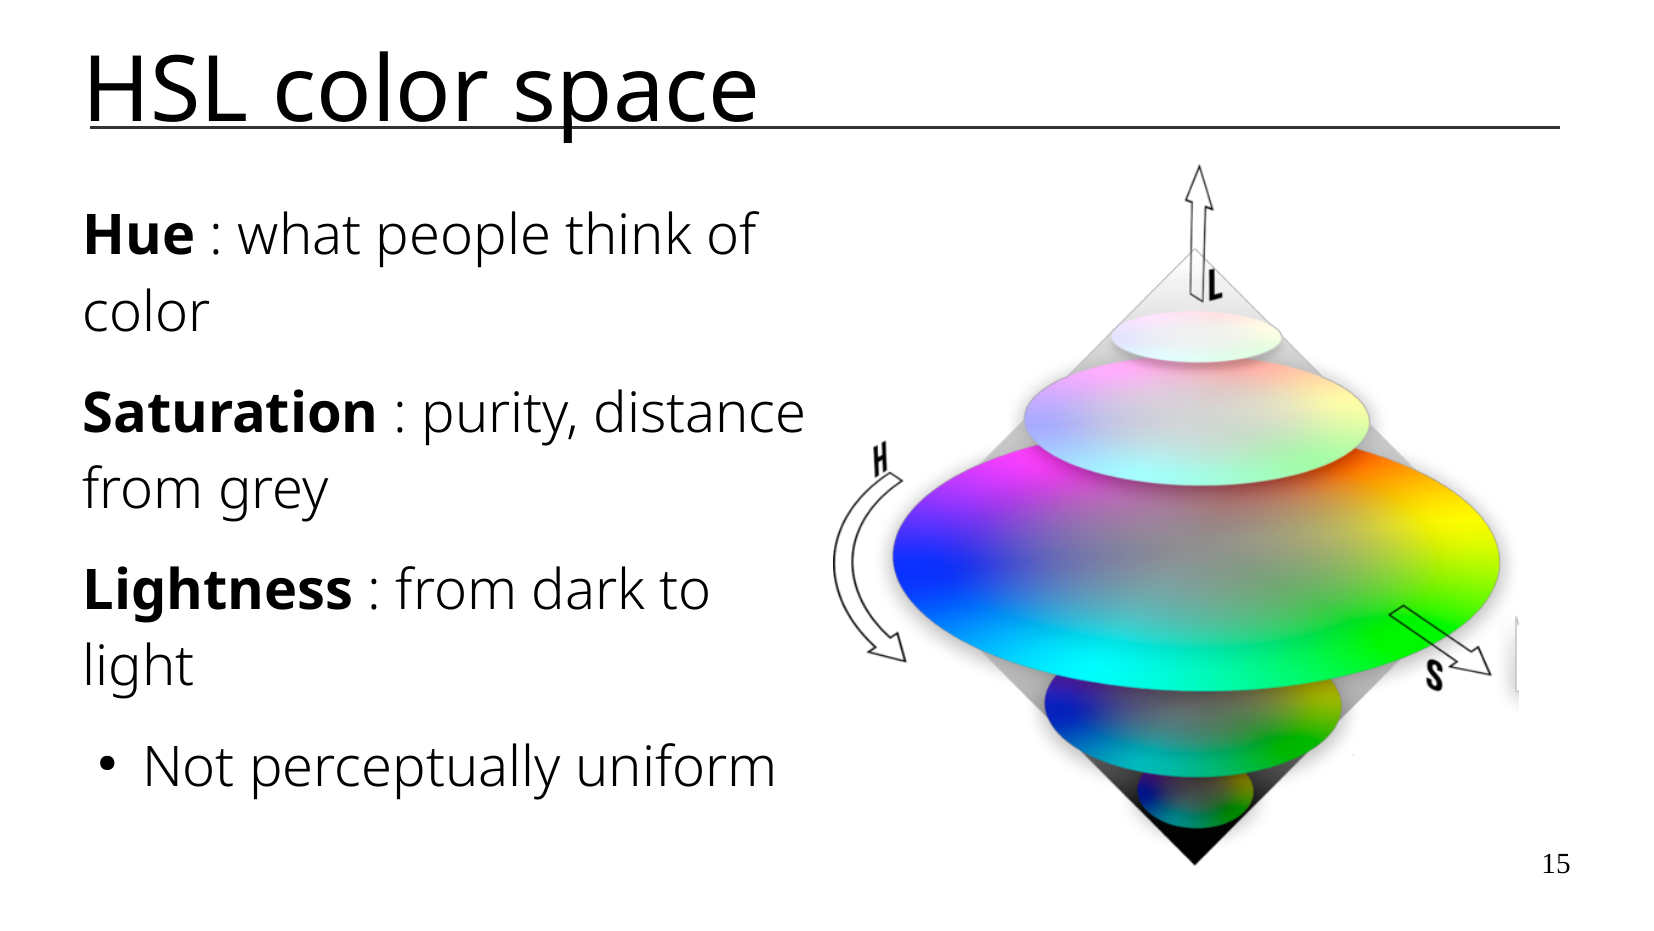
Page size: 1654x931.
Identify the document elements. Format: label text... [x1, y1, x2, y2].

title HSL color space [82, 32, 1571, 140]
list Hue : what people think of color Saturation : purity, distance from grey Lightness : from dark to light Not perceptually uniform [82, 195, 809, 811]
picture [833, 164, 1519, 895]
